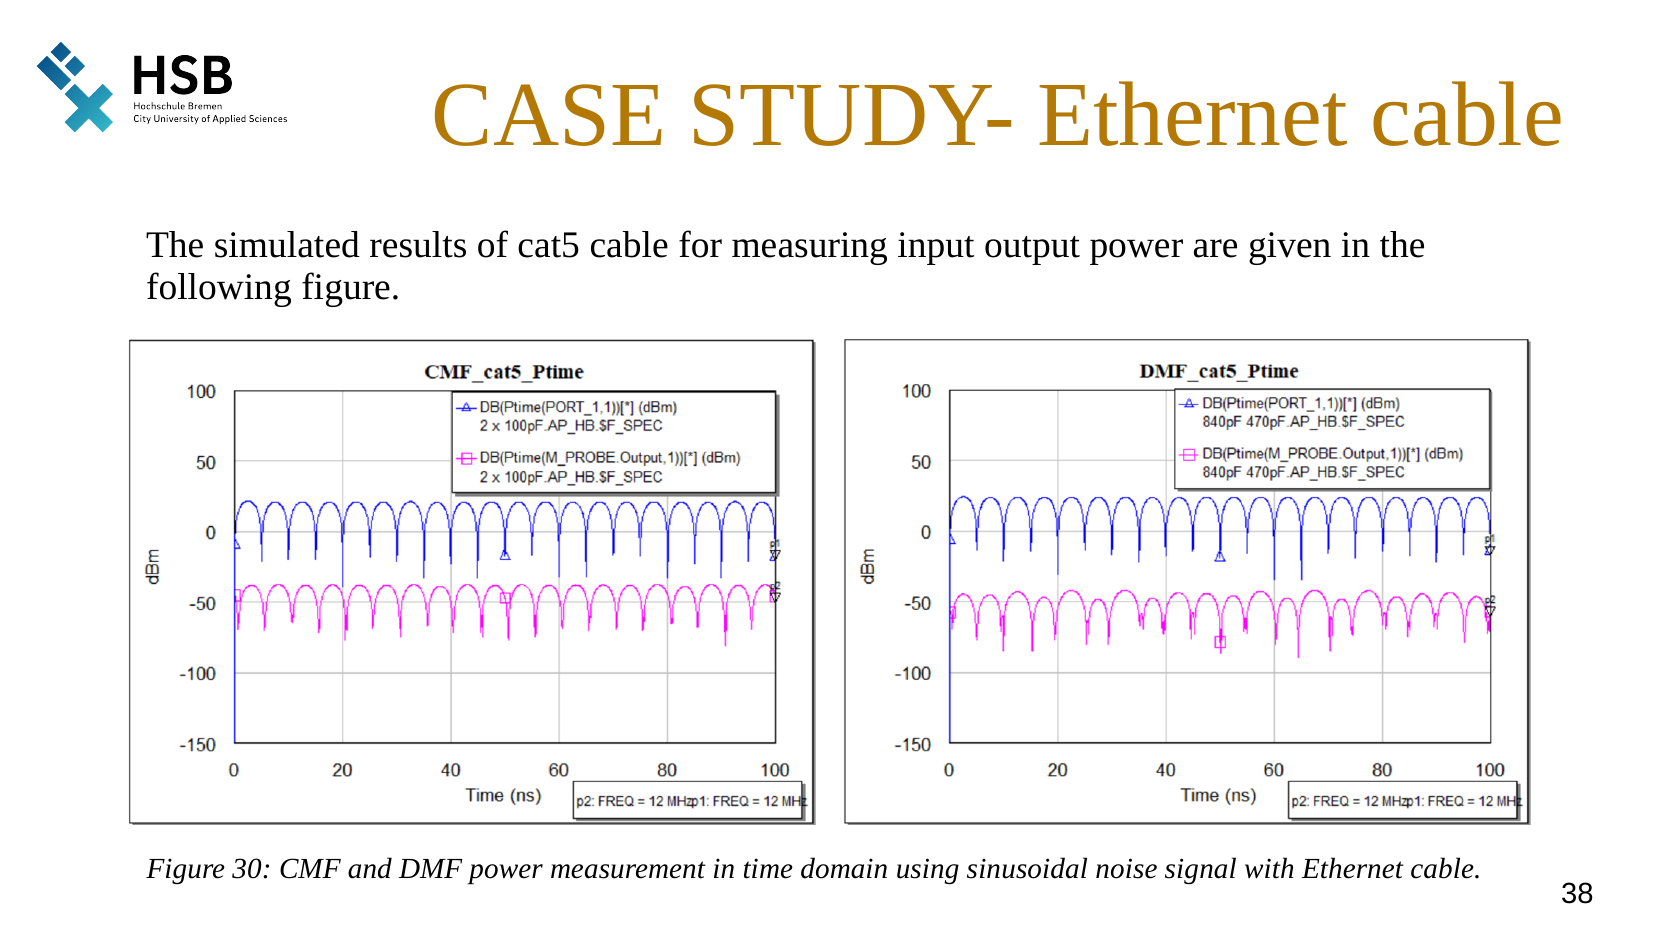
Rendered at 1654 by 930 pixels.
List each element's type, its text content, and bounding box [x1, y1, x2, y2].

text_box <number> [1546, 870, 1653, 926]
title CASE STUDY- Ethernet cable [82, 37, 1571, 193]
picture [842, 337, 1531, 825]
text_box Figure 30: CMF and DMF power measurement in time domain using sinusoidal noise signal with Ethernet cable. [131, 844, 1511, 893]
picture [127, 336, 816, 825]
picture [26, 23, 297, 149]
text_box The simulated results of cat5 cable for measuring input output power are given in the following figure. [131, 217, 1590, 315]
